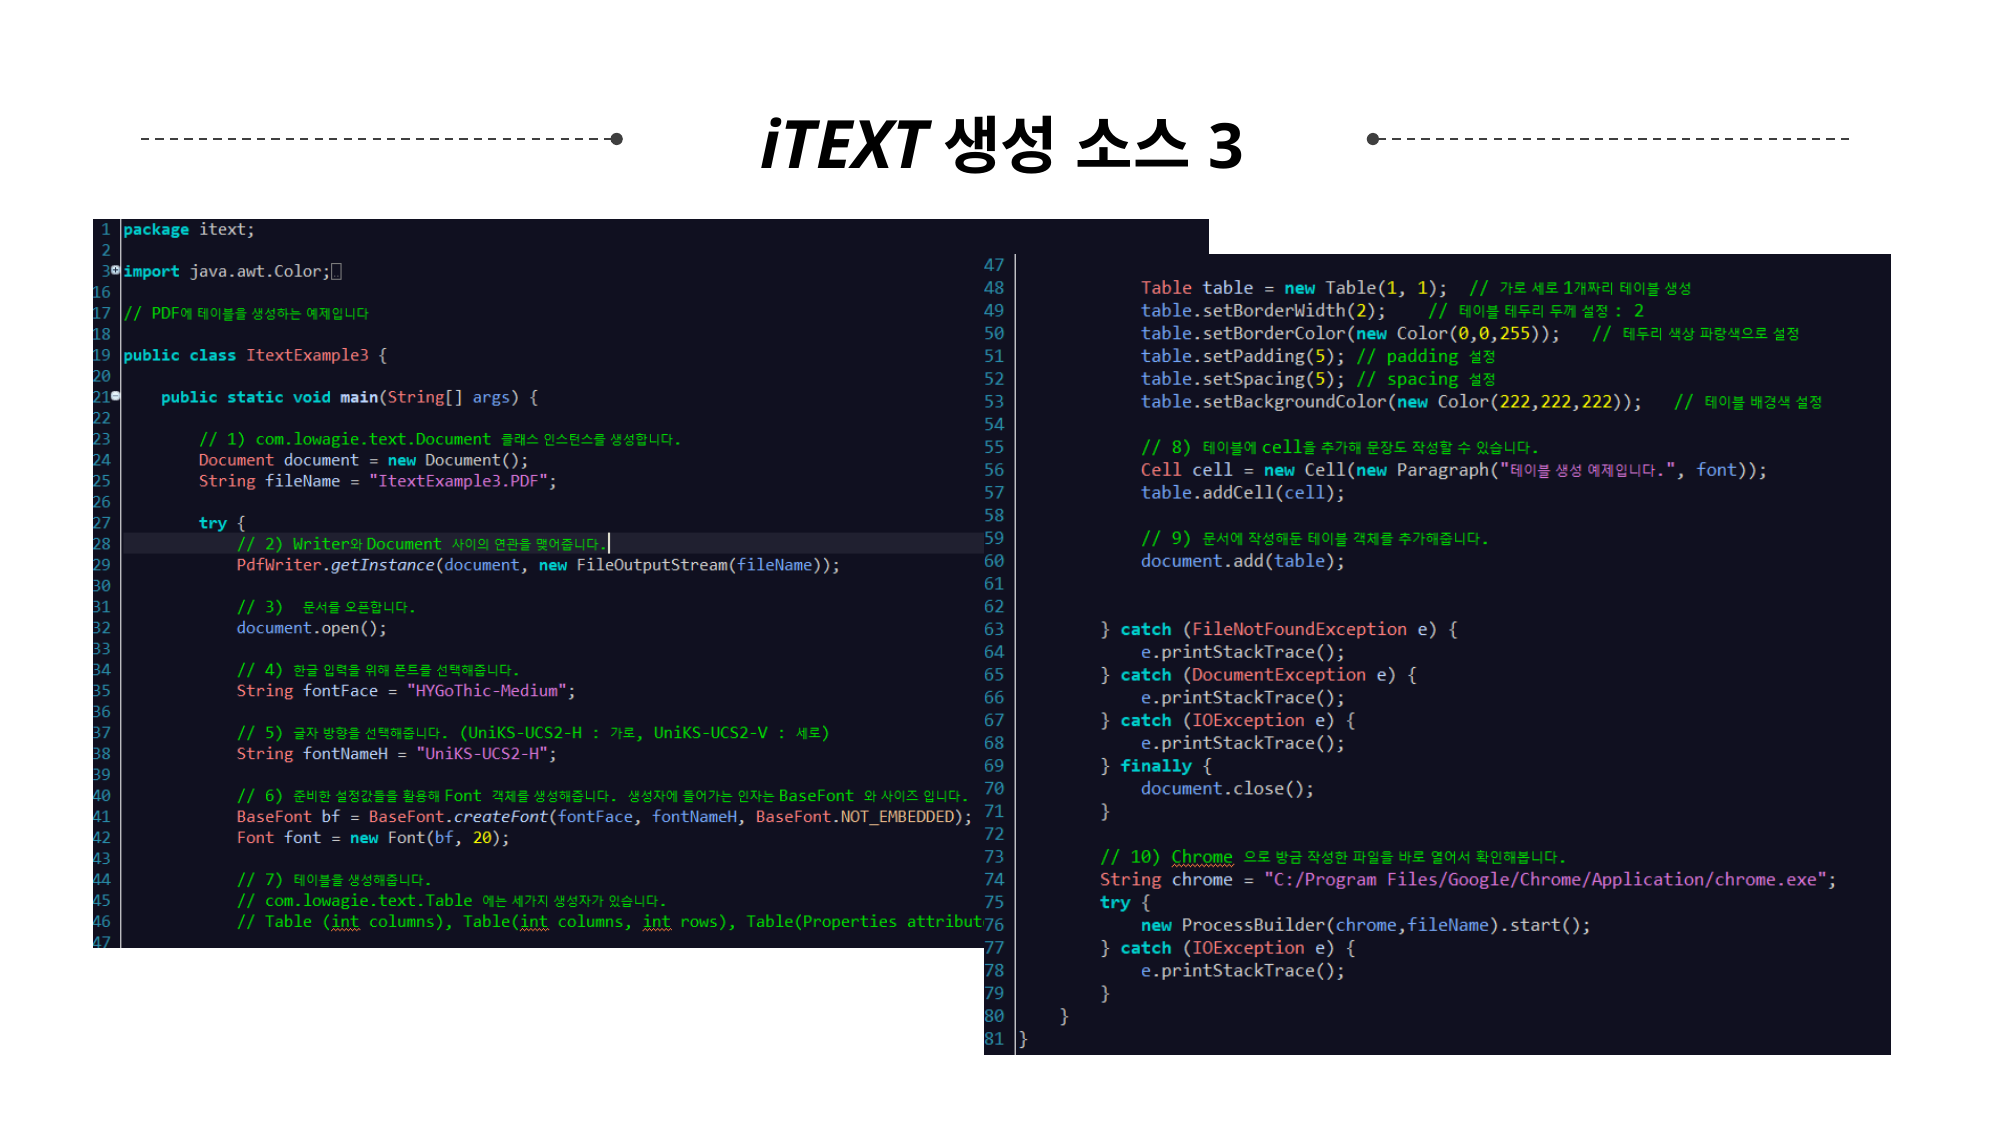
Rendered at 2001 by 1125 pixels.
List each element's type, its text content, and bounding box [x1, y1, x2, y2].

picture [93, 219, 1891, 1055]
text_box iTEXT 생성 소스 3 [567, 54, 1438, 191]
